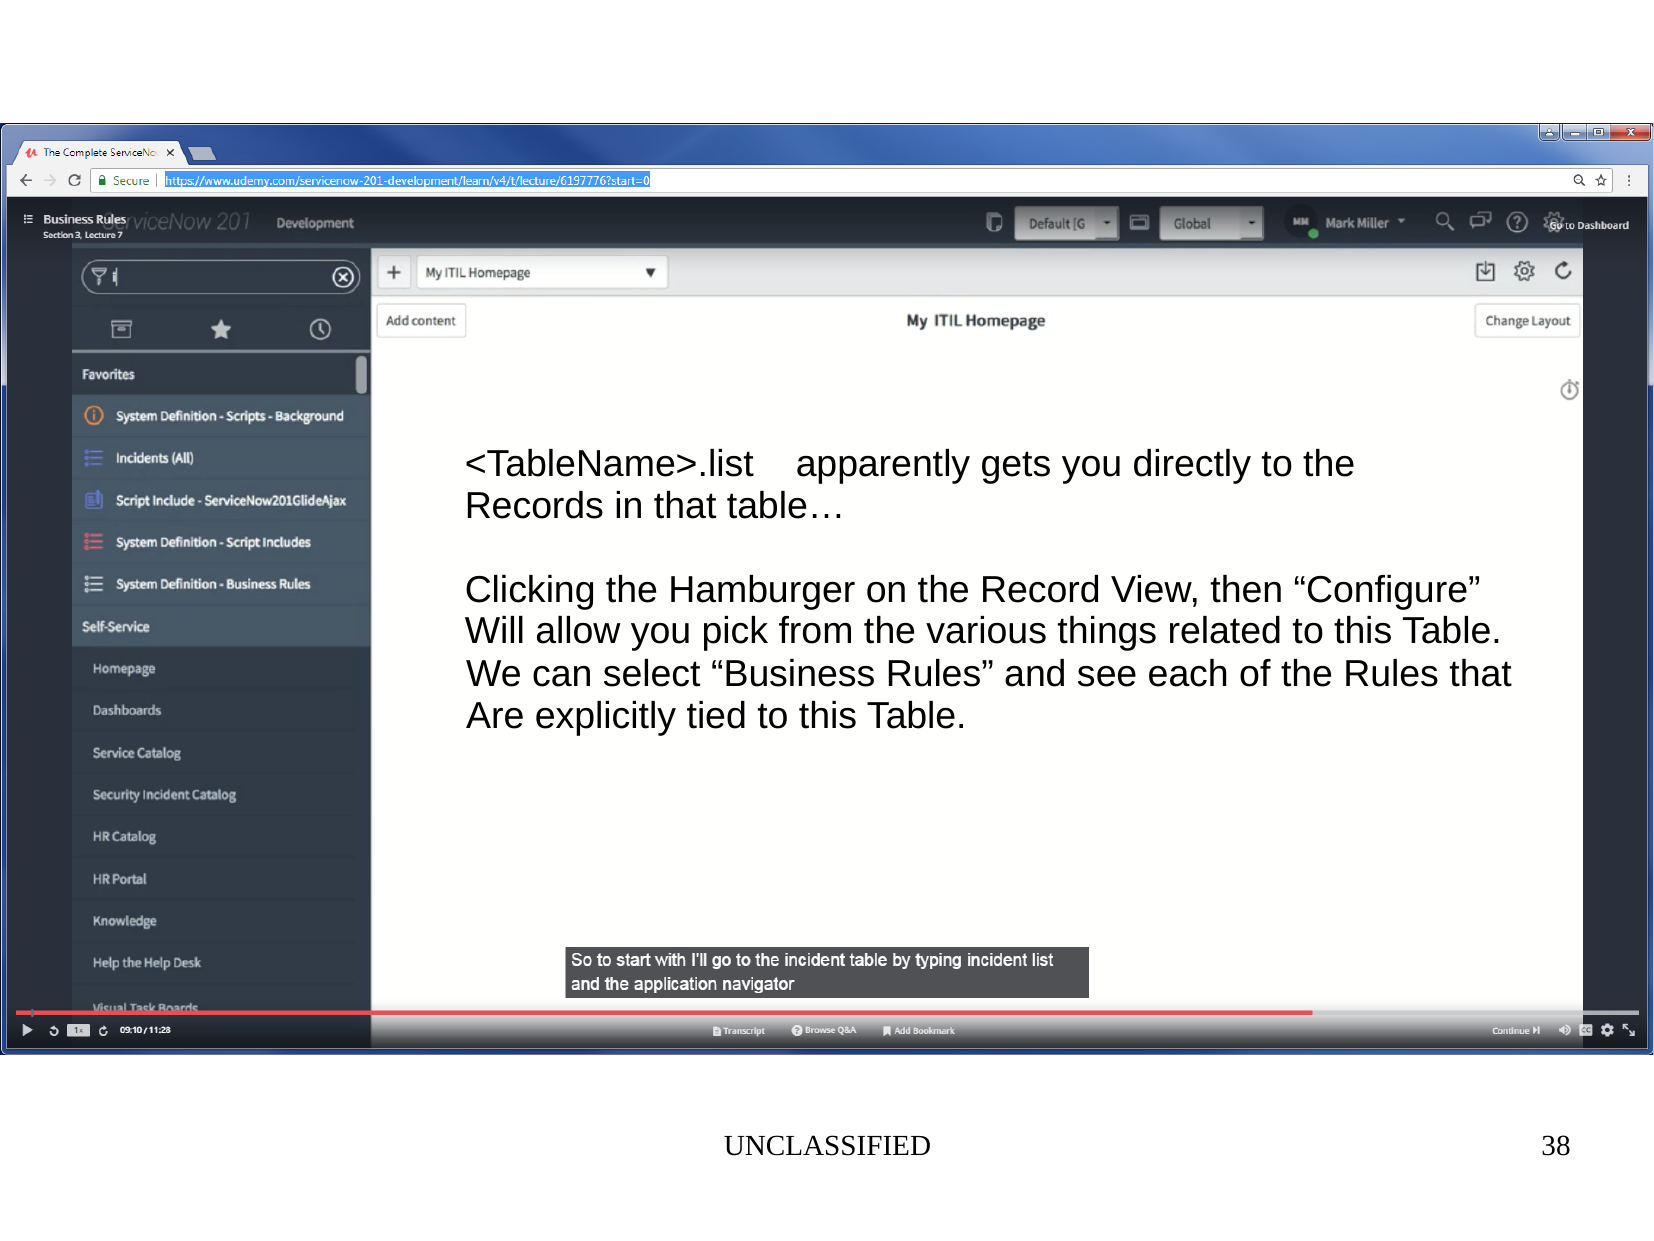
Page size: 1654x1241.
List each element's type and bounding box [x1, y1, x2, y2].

picture [0, 123, 1654, 1055]
